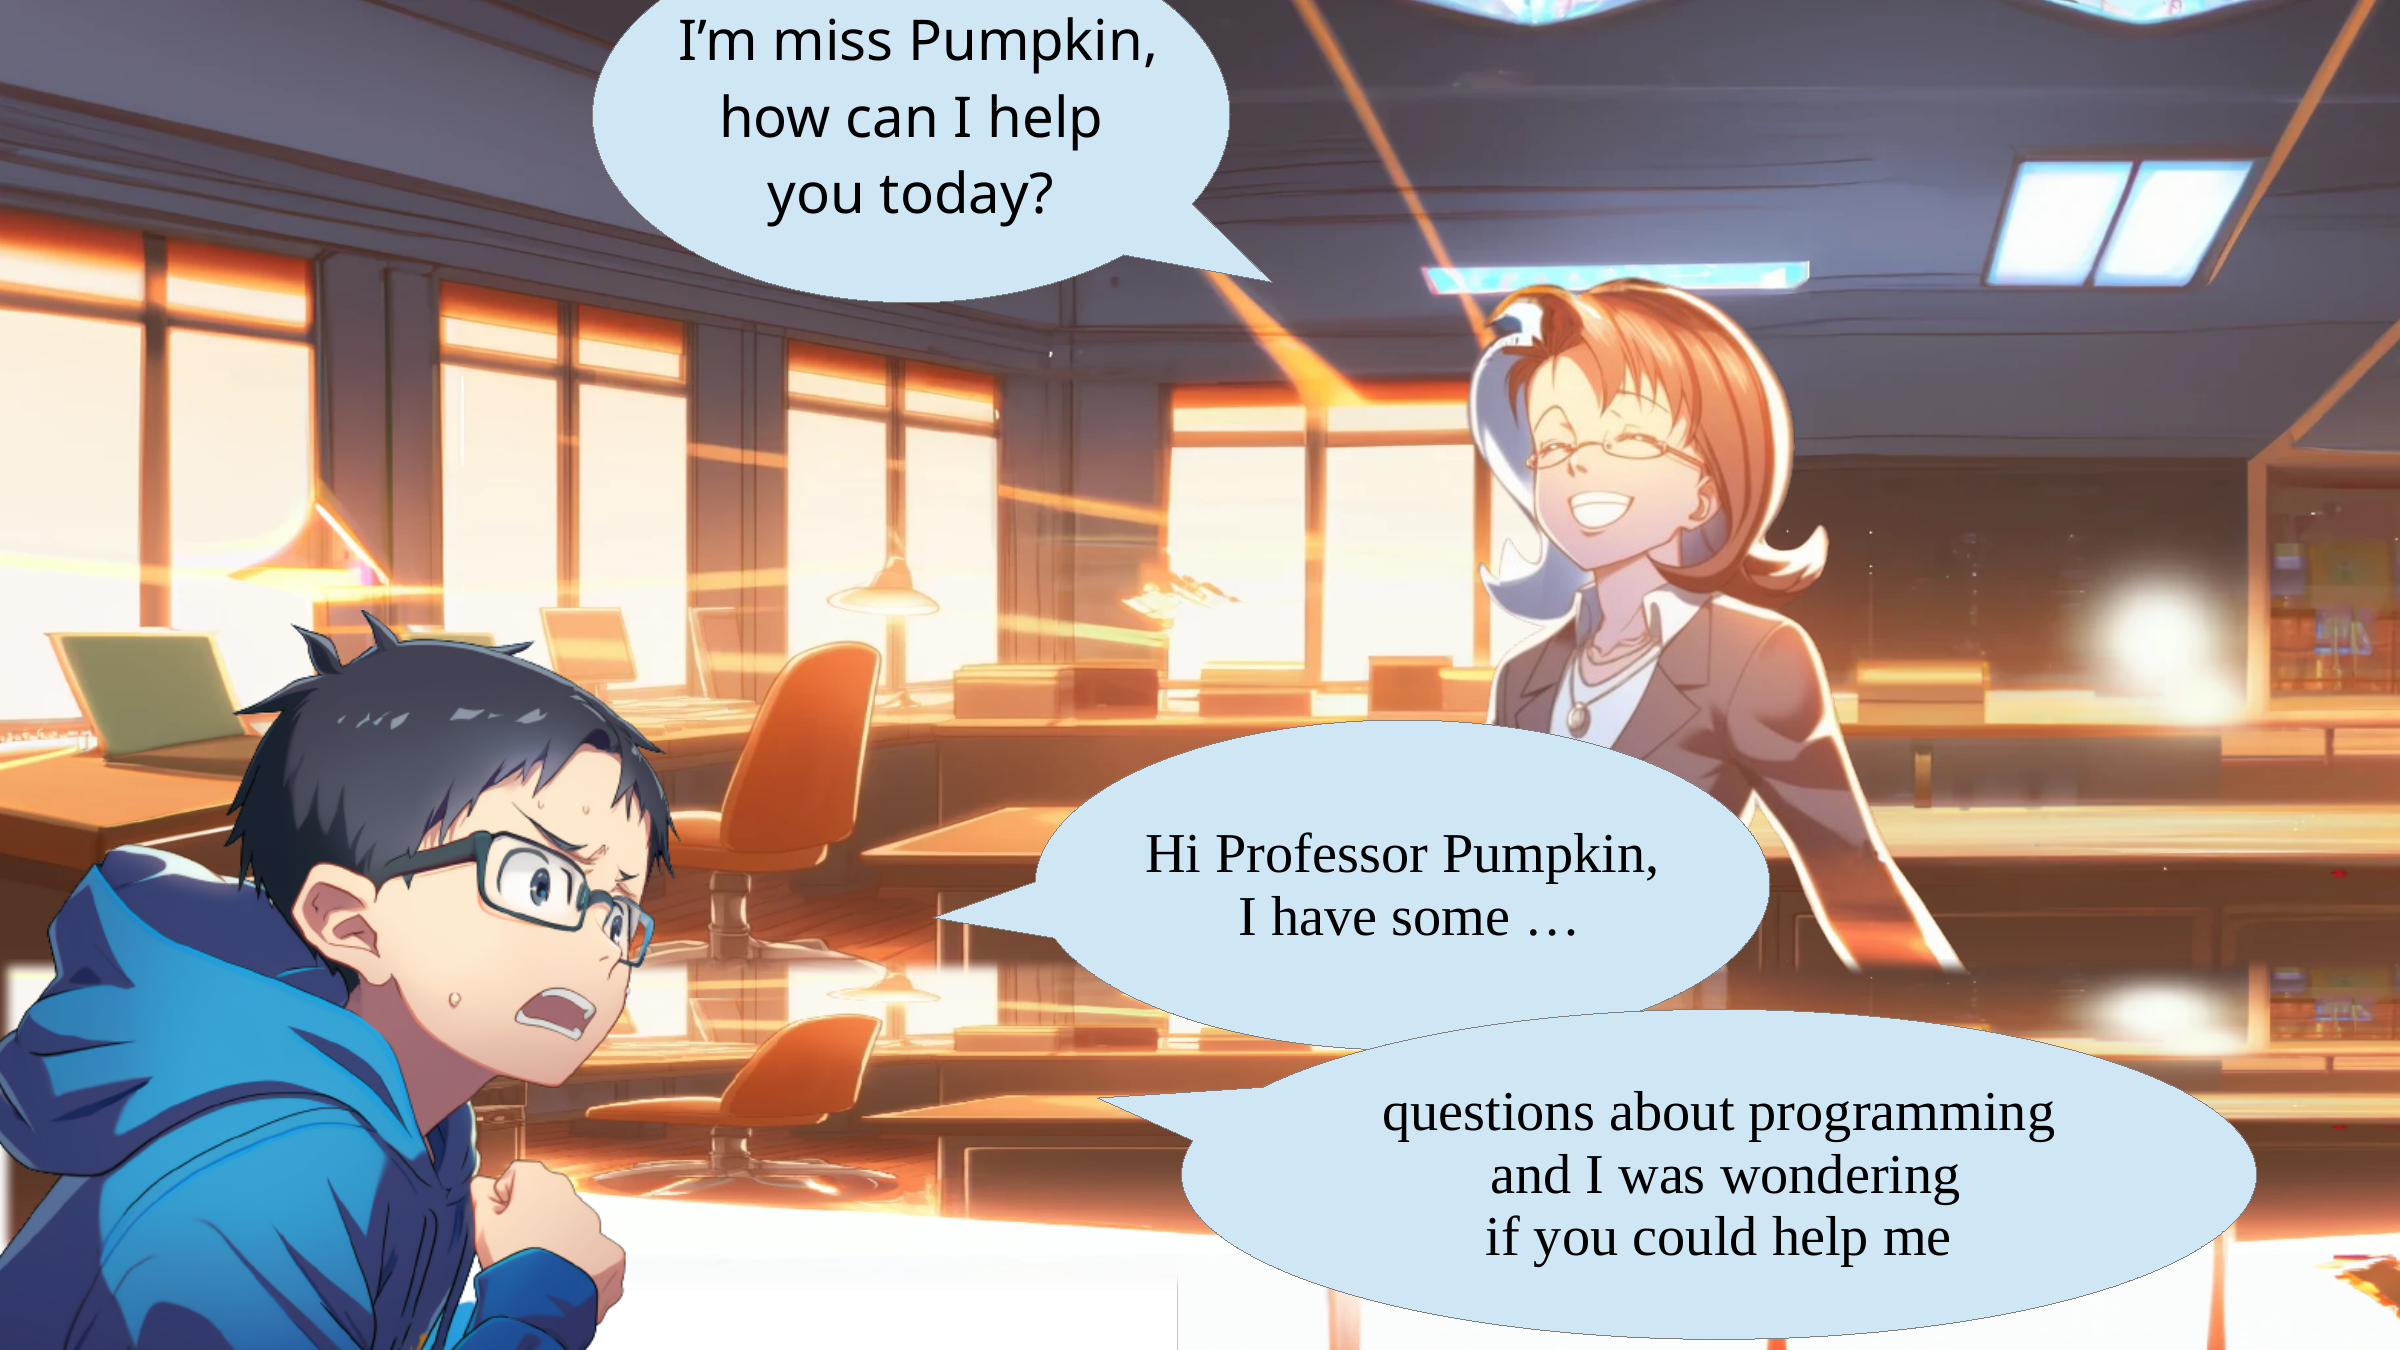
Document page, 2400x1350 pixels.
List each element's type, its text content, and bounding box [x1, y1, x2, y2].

picture [0, 0, 2400, 1350]
text_box questions about programming and I was wondering if you could help me [1097, 1009, 2257, 1340]
text_box I’m miss Pumpkin, how can I help you today? [592, 0, 1273, 303]
text_box Hi Professor Pumpkin, I have some … [932, 720, 1771, 1050]
